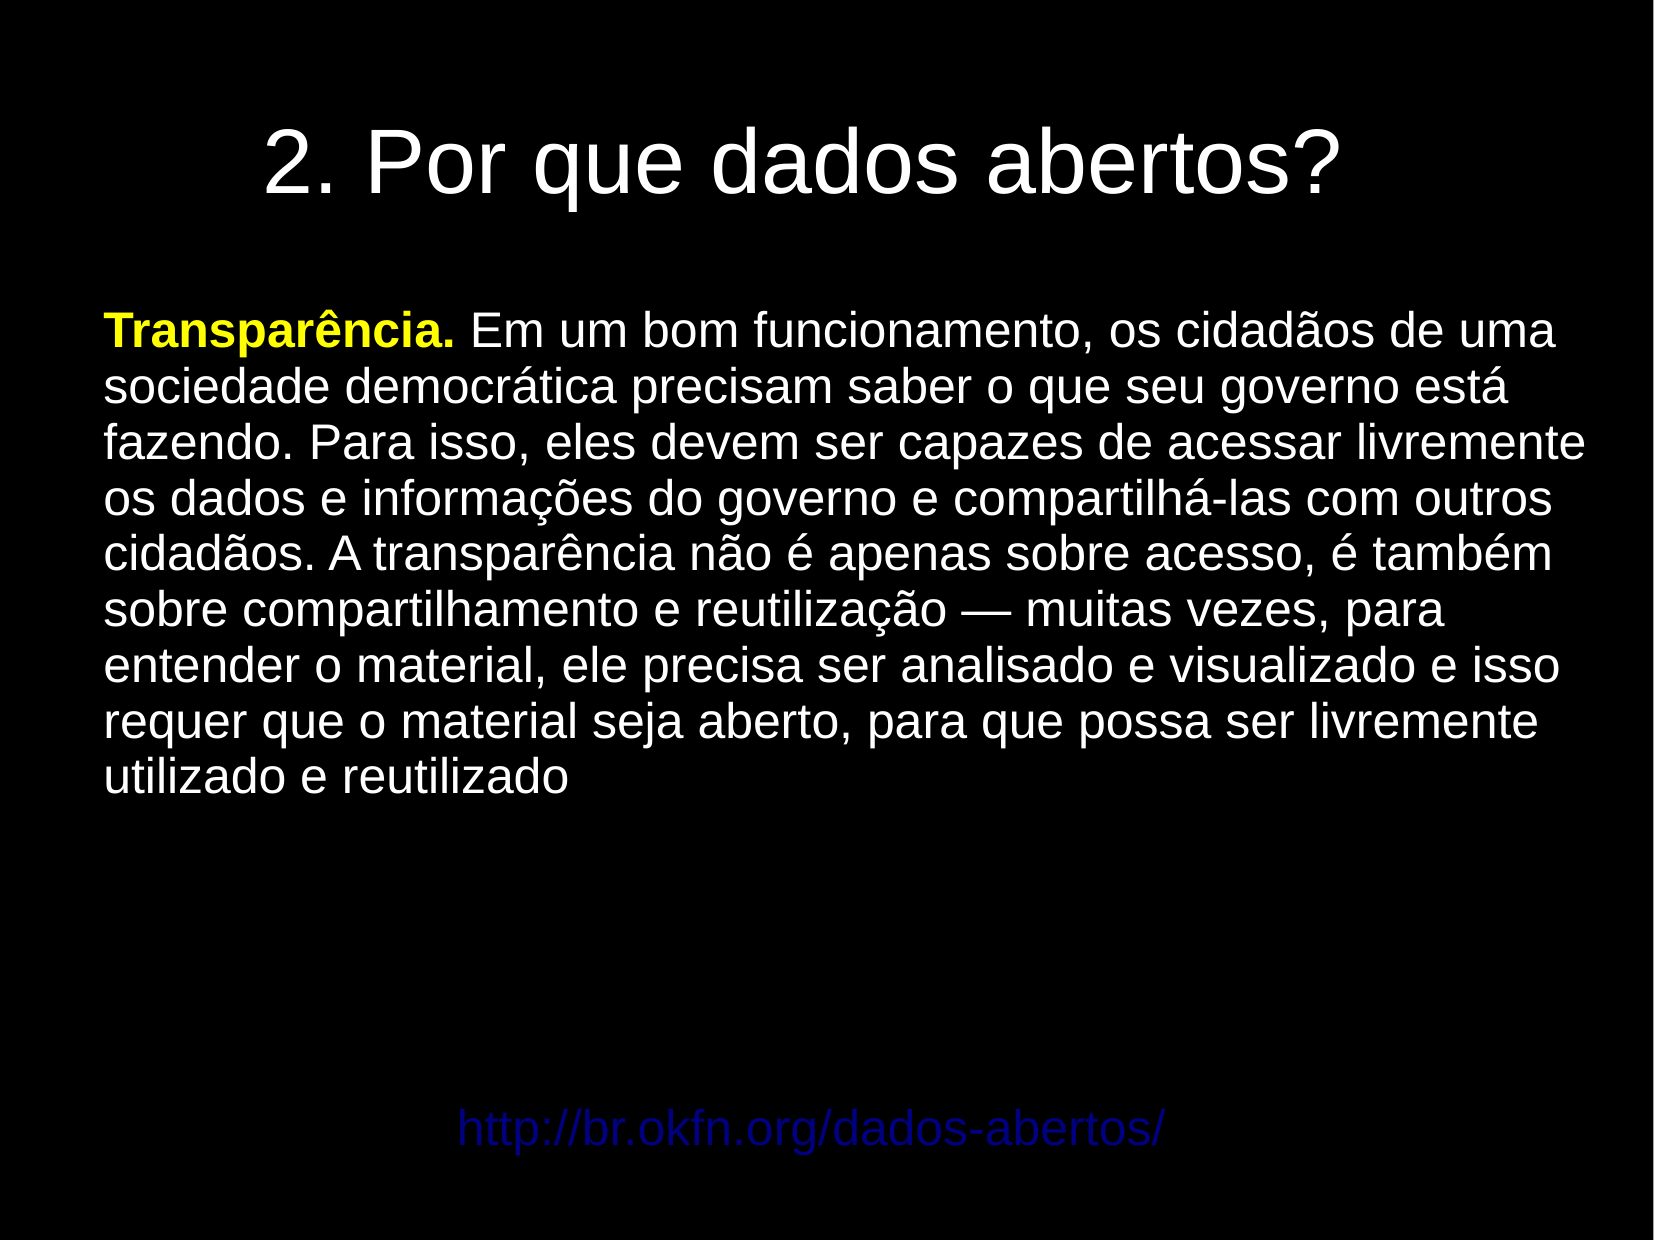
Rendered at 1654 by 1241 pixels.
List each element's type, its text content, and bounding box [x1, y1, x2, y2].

text_box Transparência. Em um bom funcionamento, os cidadãos de uma sociedade democrática precisam saber o que seu governo está fazendo. Para isso, eles devem ser capazes de acessar livremente os dados e informações do governo e compartilhá-las com outros cidadãos. A transparência não é apenas sobre acesso, é também sobre compartilhamento e reutilização — muitas vezes, para entender o material, ele precisa ser analisado e visualizado e isso requer que o material seja aberto, para que possa ser livremente utilizado e reutilizado [88, 295, 1625, 935]
title 2. Por que dados abertos? [59, 58, 1548, 266]
text_box http://br.okfn.org/dados-abertos/ [442, 1092, 1182, 1164]
